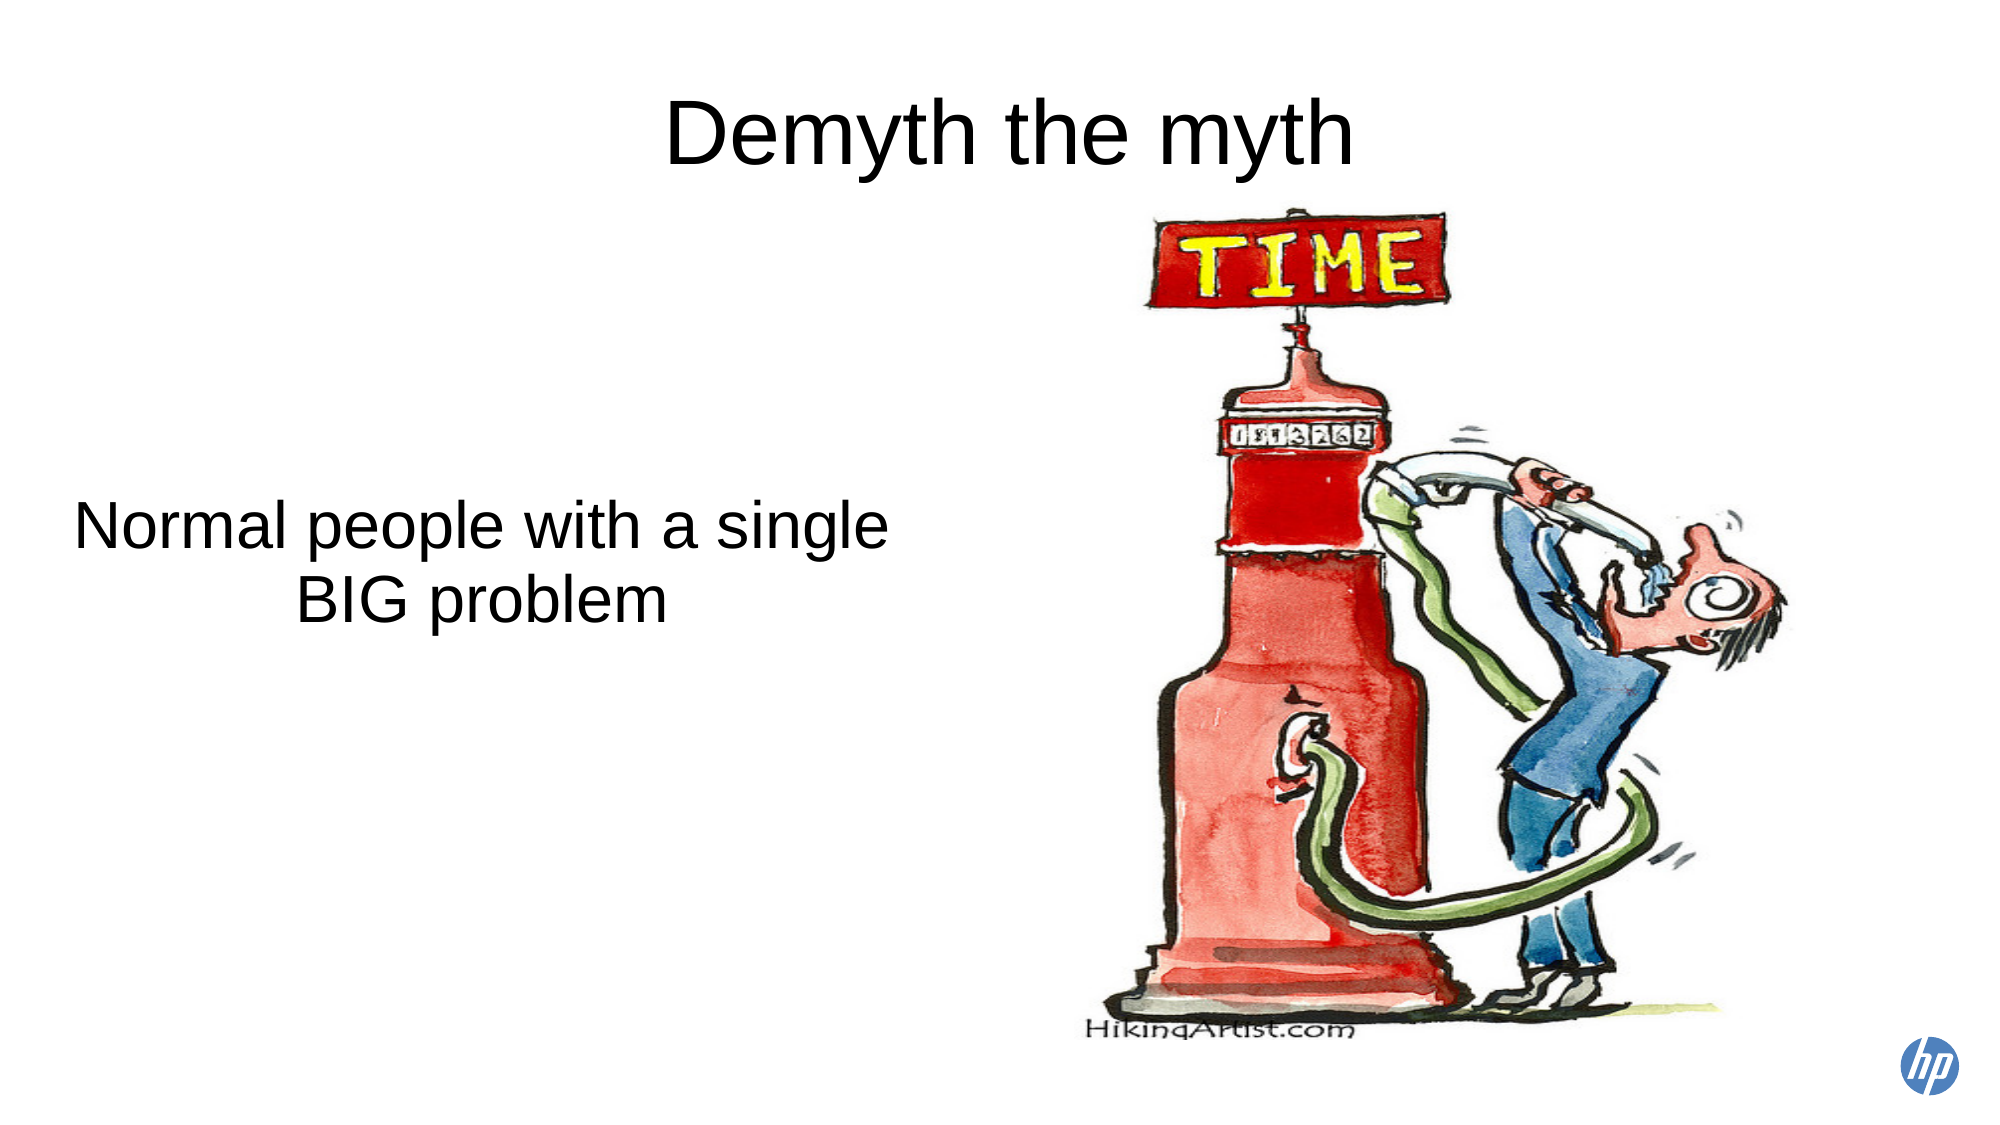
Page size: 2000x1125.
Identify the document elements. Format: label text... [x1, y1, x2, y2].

picture [1074, 200, 1796, 1040]
title Demyth the myth [0, 4, 2000, 260]
subtitle Normal people with a single BIG problem [43, 236, 922, 889]
